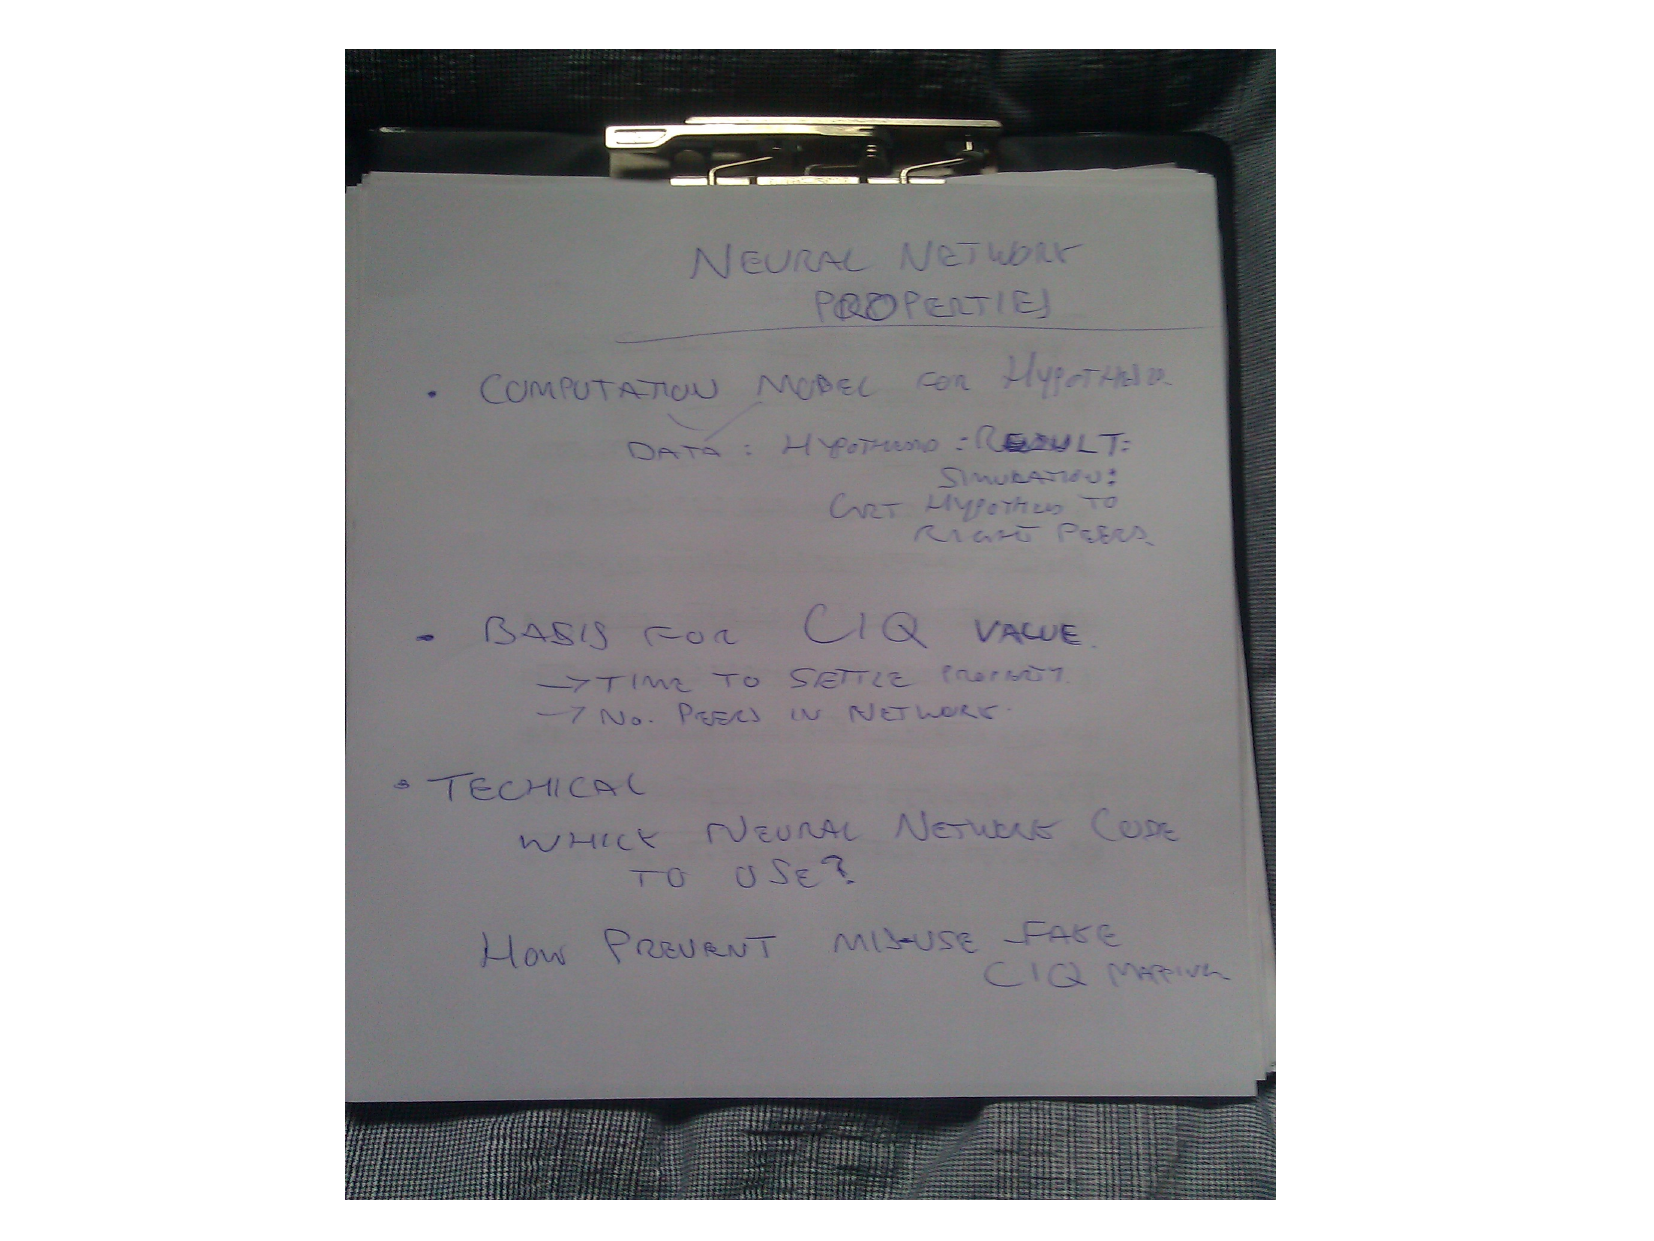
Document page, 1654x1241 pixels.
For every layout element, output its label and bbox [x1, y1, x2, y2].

picture [345, 49, 1276, 1201]
